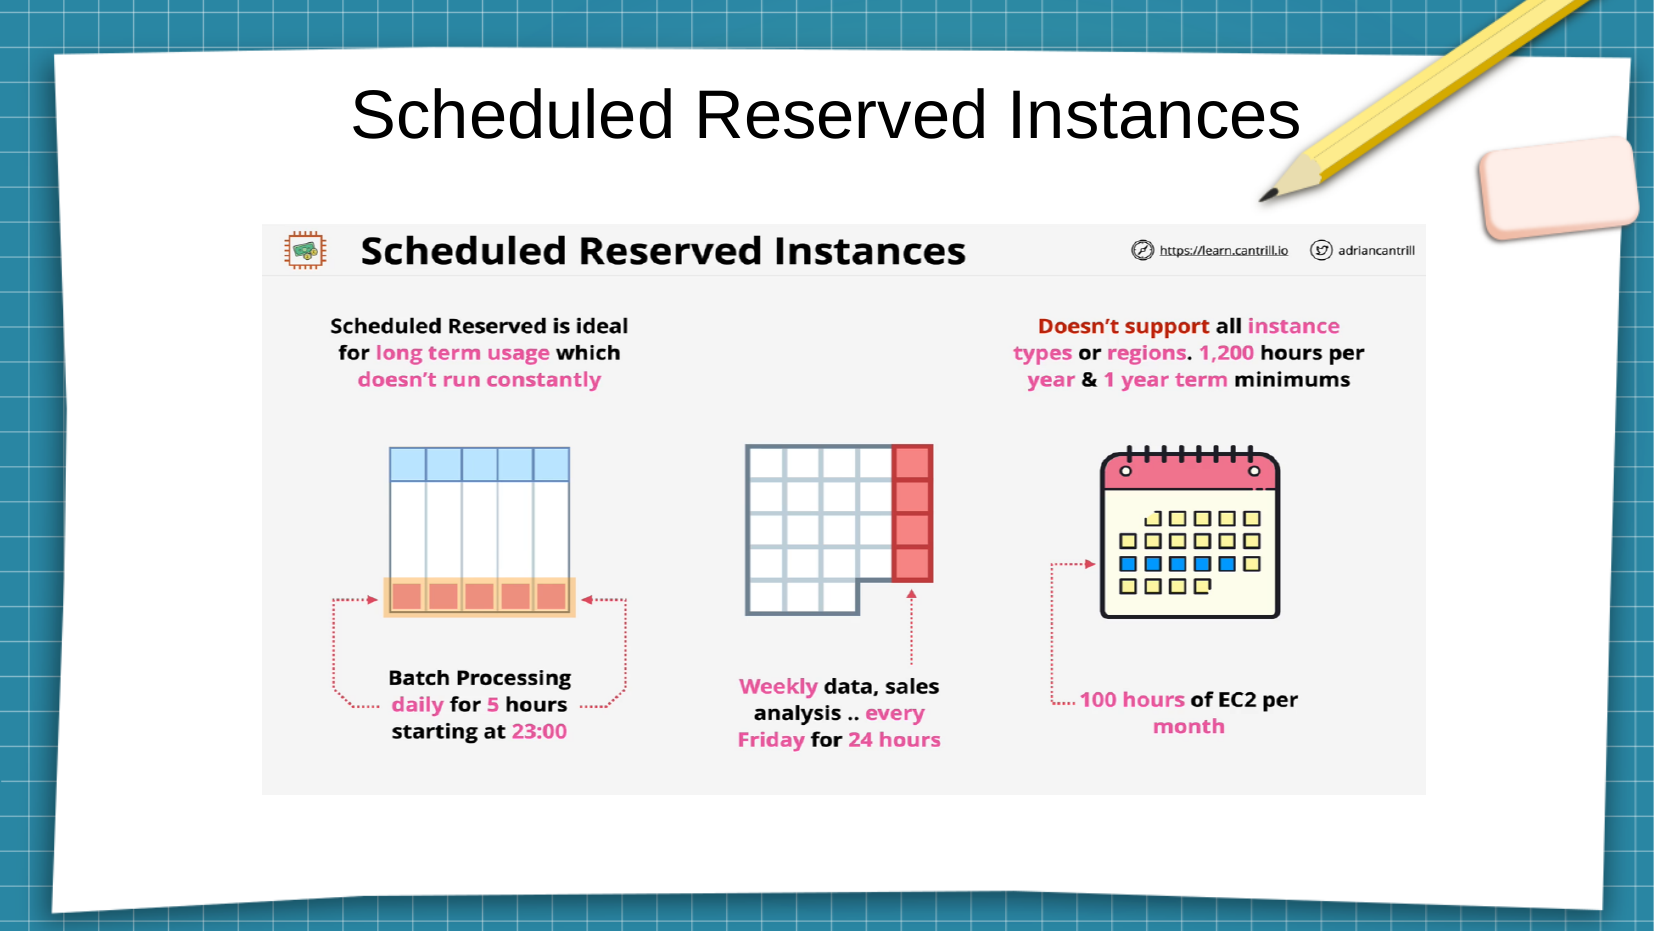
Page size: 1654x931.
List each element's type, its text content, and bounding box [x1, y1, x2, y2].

picture [0, 0, 1654, 931]
title Scheduled Reserved Instances [82, 37, 1571, 193]
